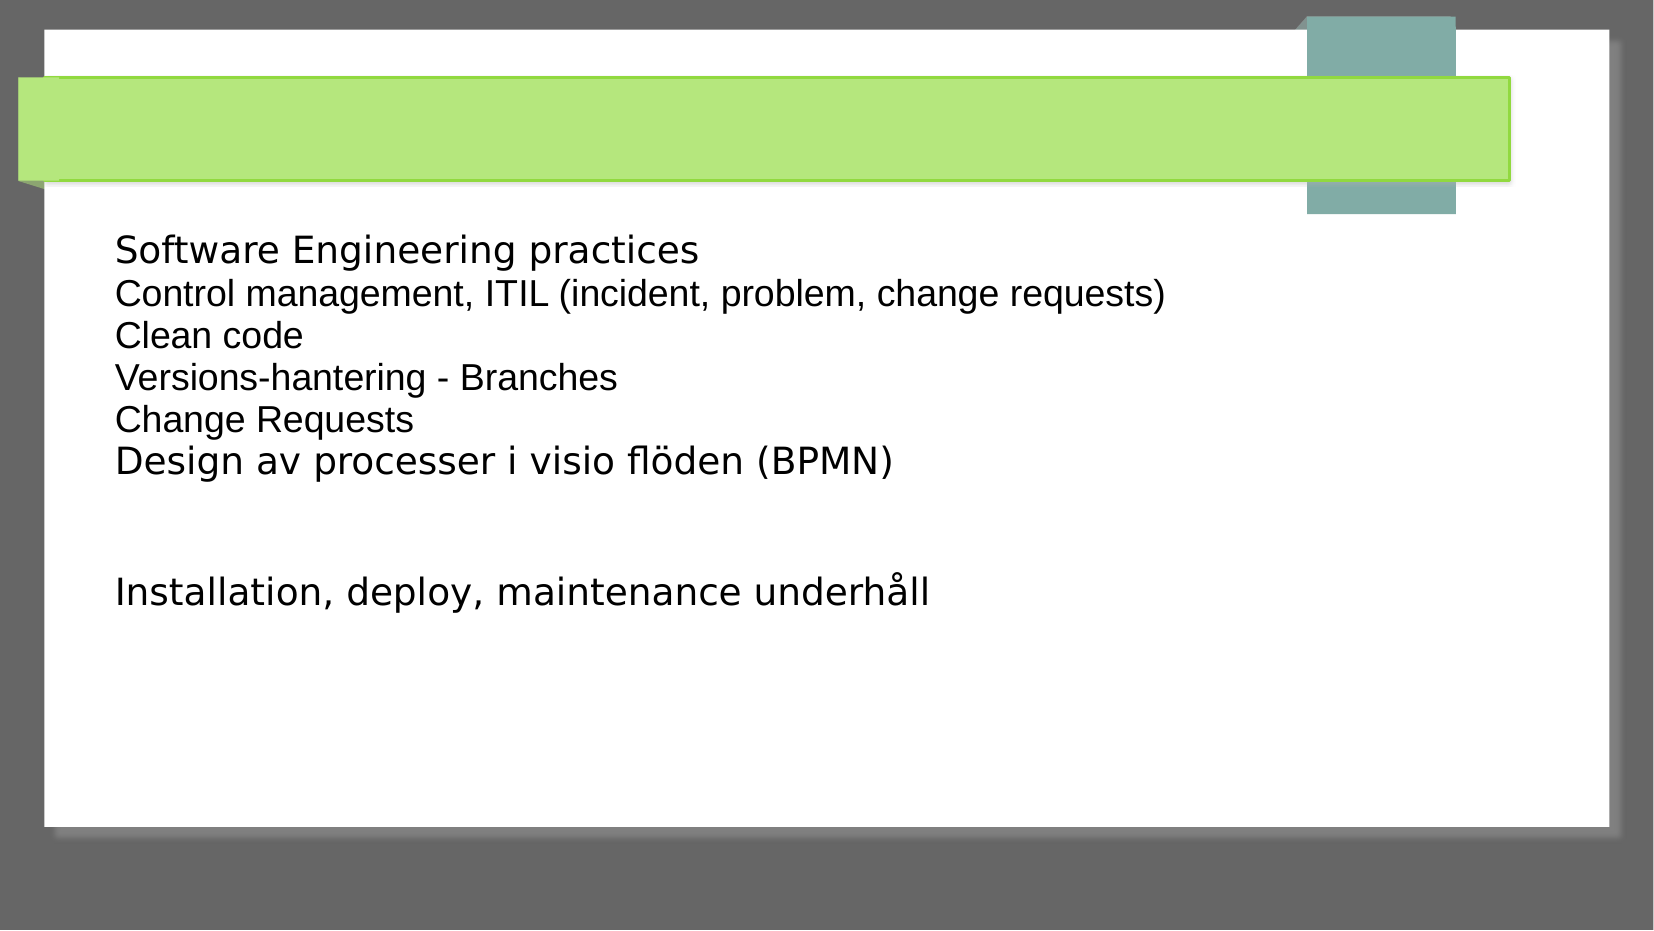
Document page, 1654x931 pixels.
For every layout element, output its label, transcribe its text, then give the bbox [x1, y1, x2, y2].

text_box Software Engineering practices Control management, ITIL (incident, problem, change requests) Clean code Versions-hantering - Branches Change Requests Design av processer i visio flöden (BPMN) Installation, deploy, maintenance underhåll [99, 221, 1182, 492]
